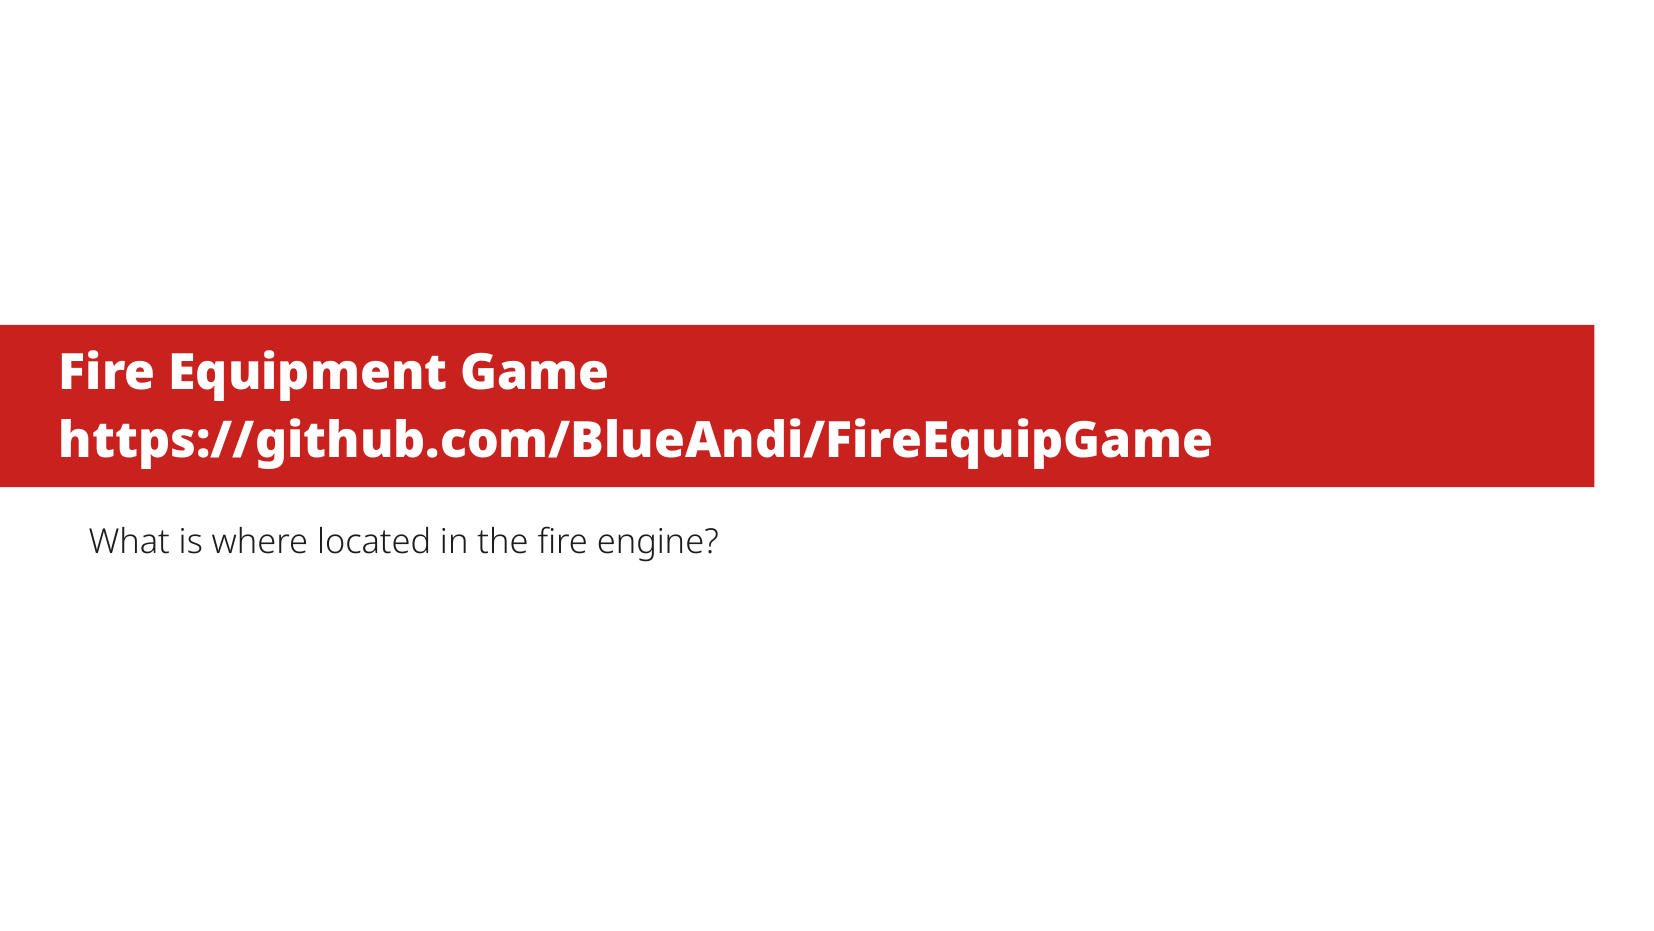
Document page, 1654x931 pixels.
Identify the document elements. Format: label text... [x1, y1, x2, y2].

title Fire Equipment Game https://github.com/BlueAndi/FireEquipGame [59, 354, 1565, 473]
subtitle What is where located in the fire engine? [88, 516, 1565, 827]
